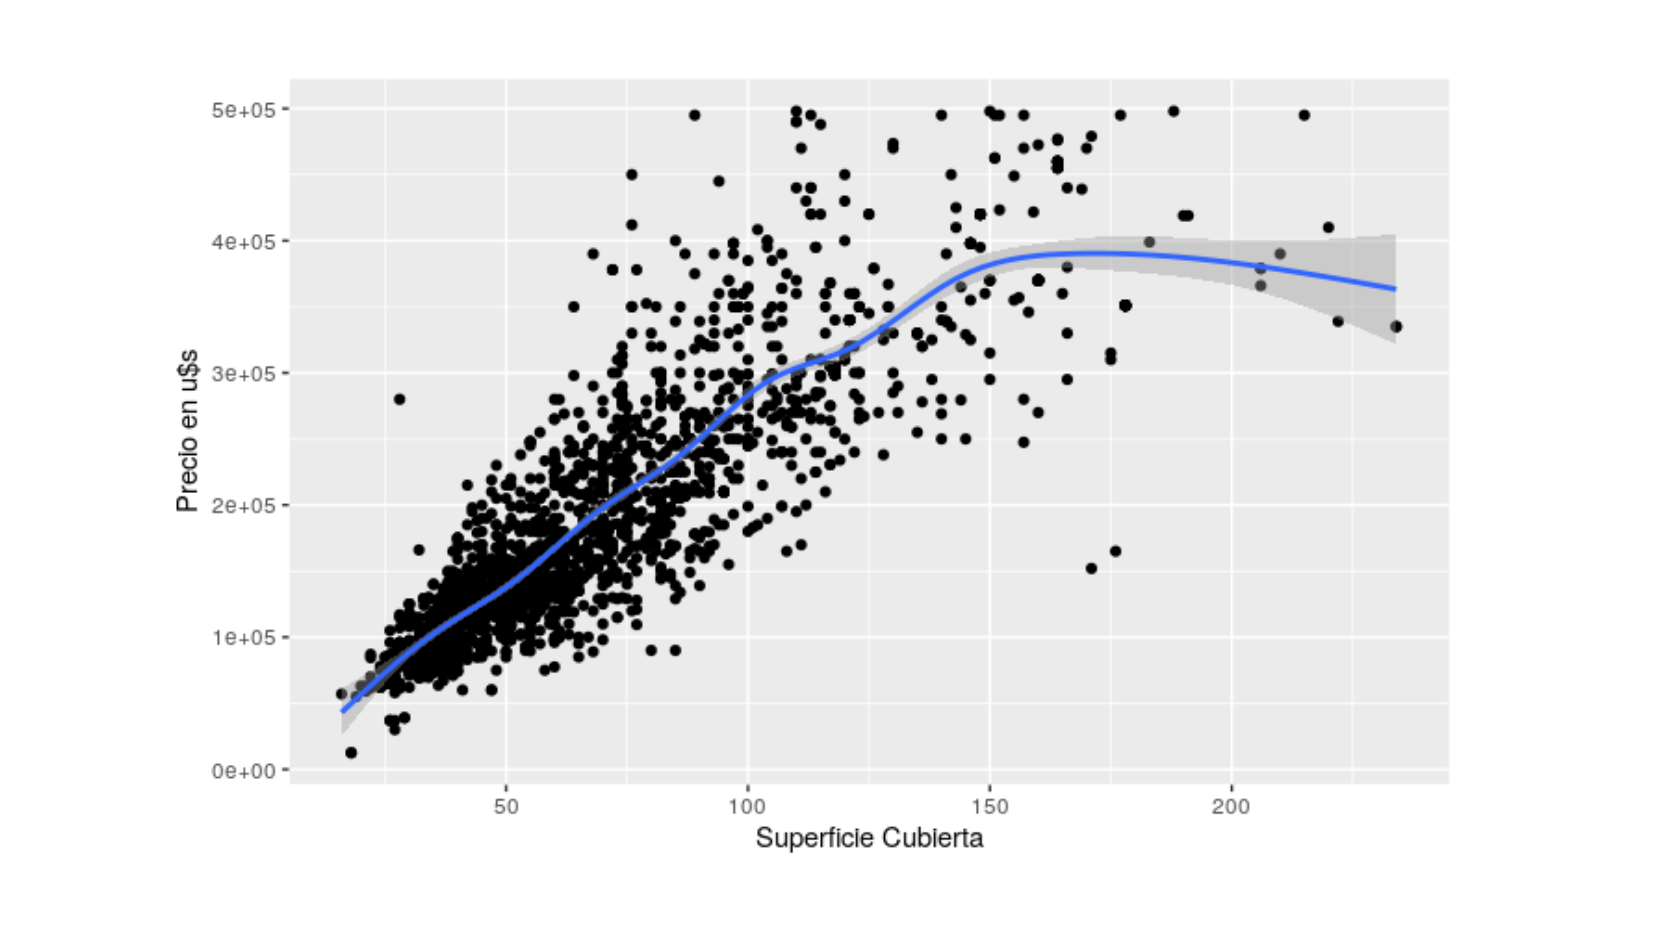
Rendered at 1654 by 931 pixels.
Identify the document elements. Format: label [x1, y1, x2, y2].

picture [164, 66, 1463, 868]
